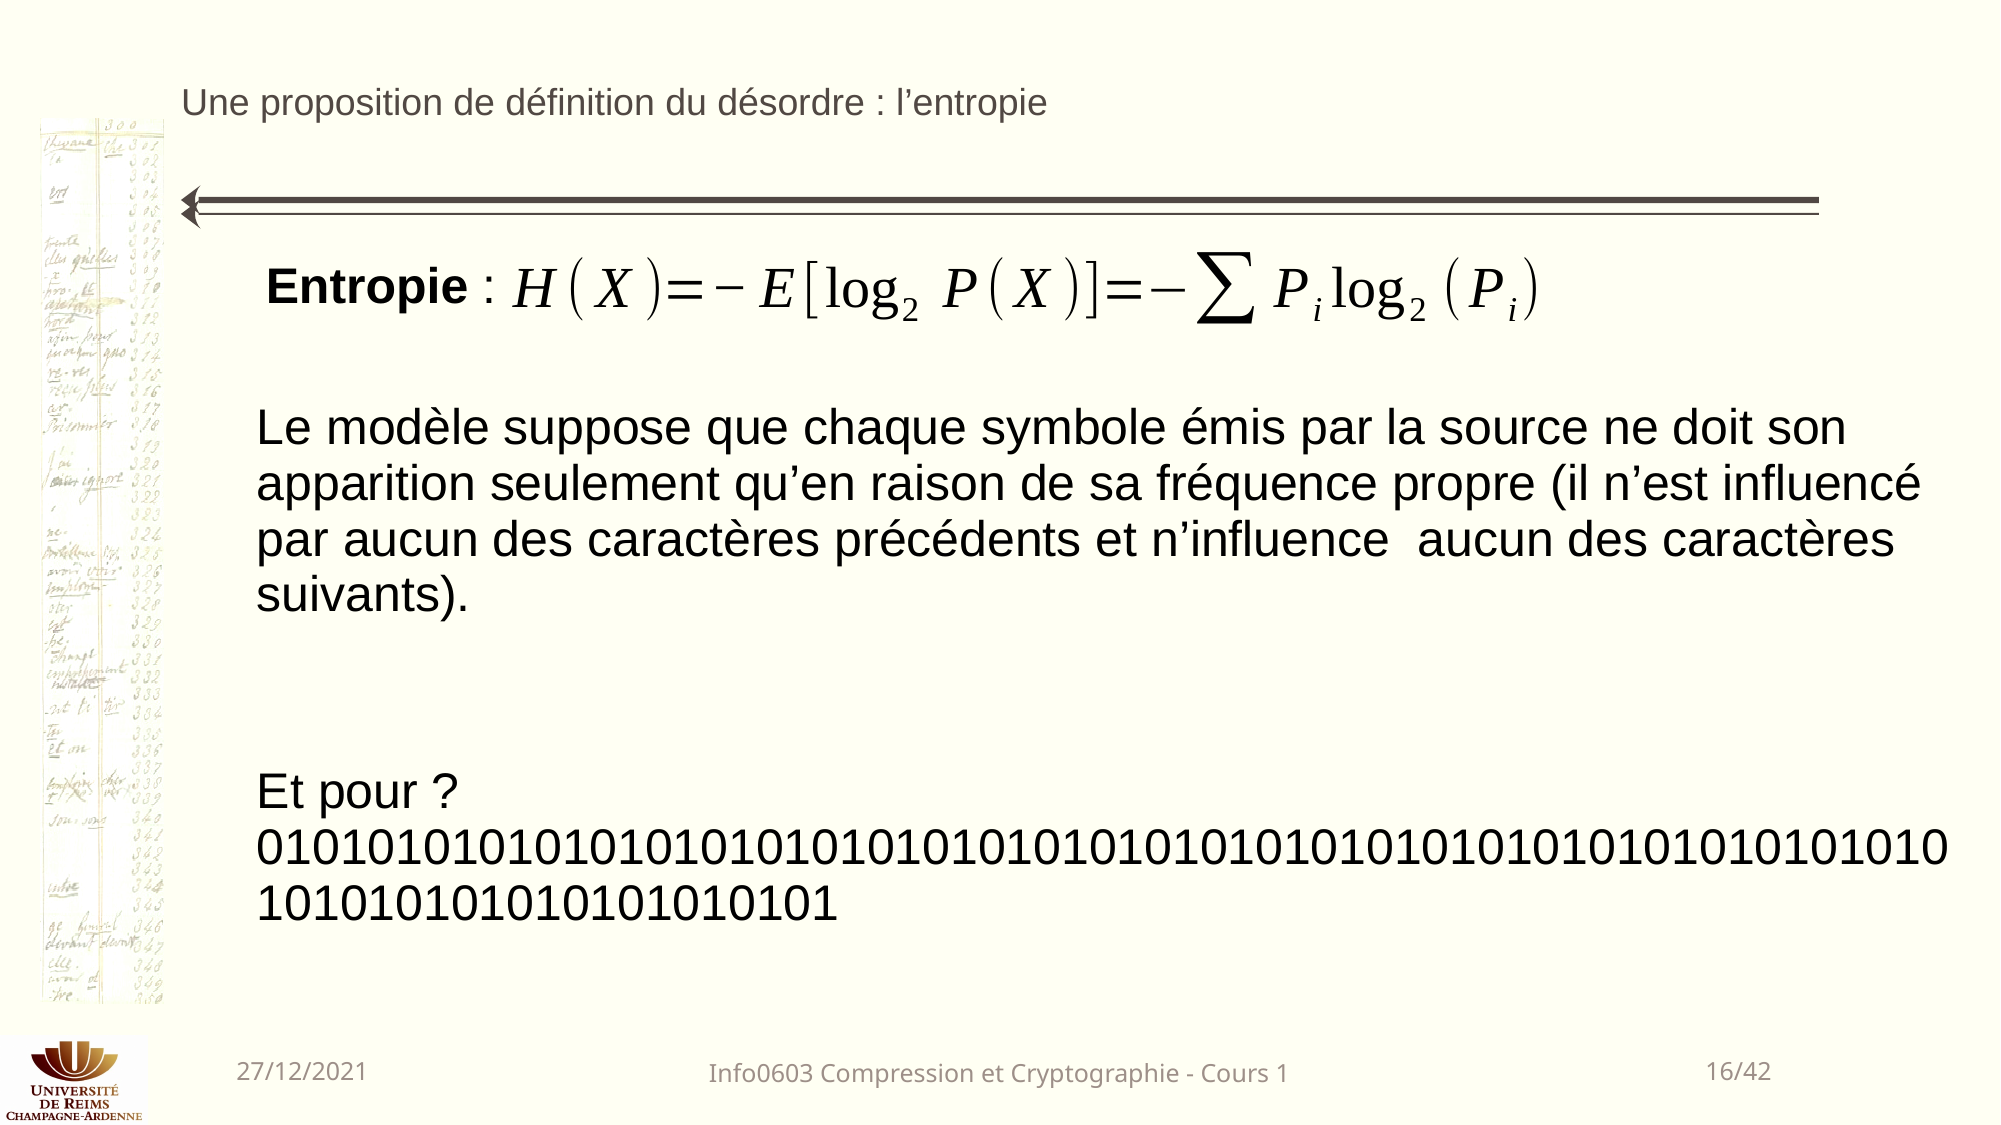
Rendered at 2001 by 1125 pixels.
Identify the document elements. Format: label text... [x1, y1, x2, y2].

picture [0, 1035, 148, 1125]
chart [501, 248, 1548, 329]
title Une proposition de définition du désordre : l’entropie [181, 12, 1819, 193]
text_box Entropie : Le modèle suppose que chaque symbole émis par la source ne doit son apparition seulement qu’en raison de sa fréquence propre (il n’est inﬂuencé par aucun des caractères précédents et n’inﬂuence aucun des caractères suivants). Et pour ?0101010101010101010101010101010101010101010101010101010101010101010101010101010101 [206, 251, 1979, 1125]
picture [40, 118, 164, 1004]
